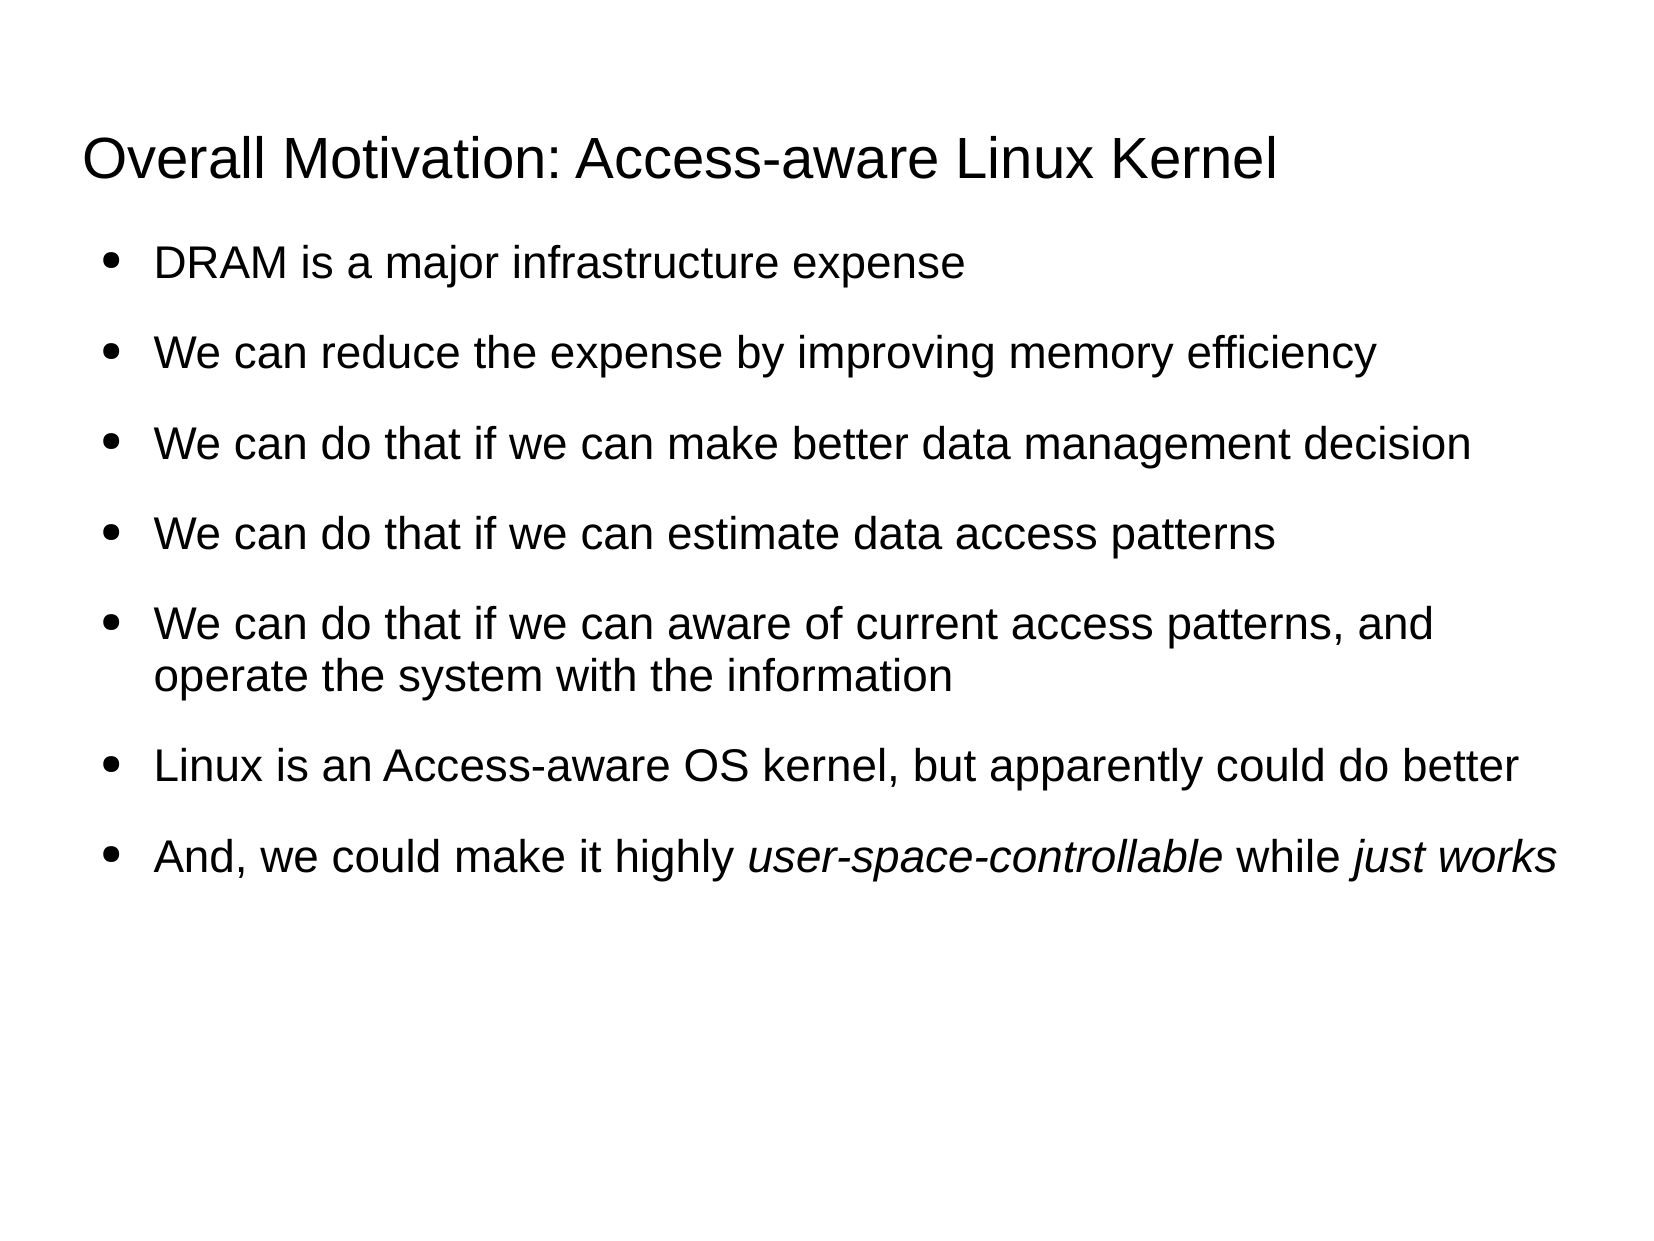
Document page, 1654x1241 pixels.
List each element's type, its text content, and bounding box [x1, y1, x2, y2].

title Overall Motivation: Access-aware Linux Kernel [82, 108, 1571, 210]
list DRAM is a major infrastructure expense We can reduce the expense by improving memory efficiency We can do that if we can make better data management decision We can do that if we can estimate data access patterns We can do that if we can aware of current access patterns, and operate the system with the information Linux is an Access-aware OS kernel, but apparently could do better And, we could make it highly user-space-controllable while just works [82, 236, 1571, 1111]
